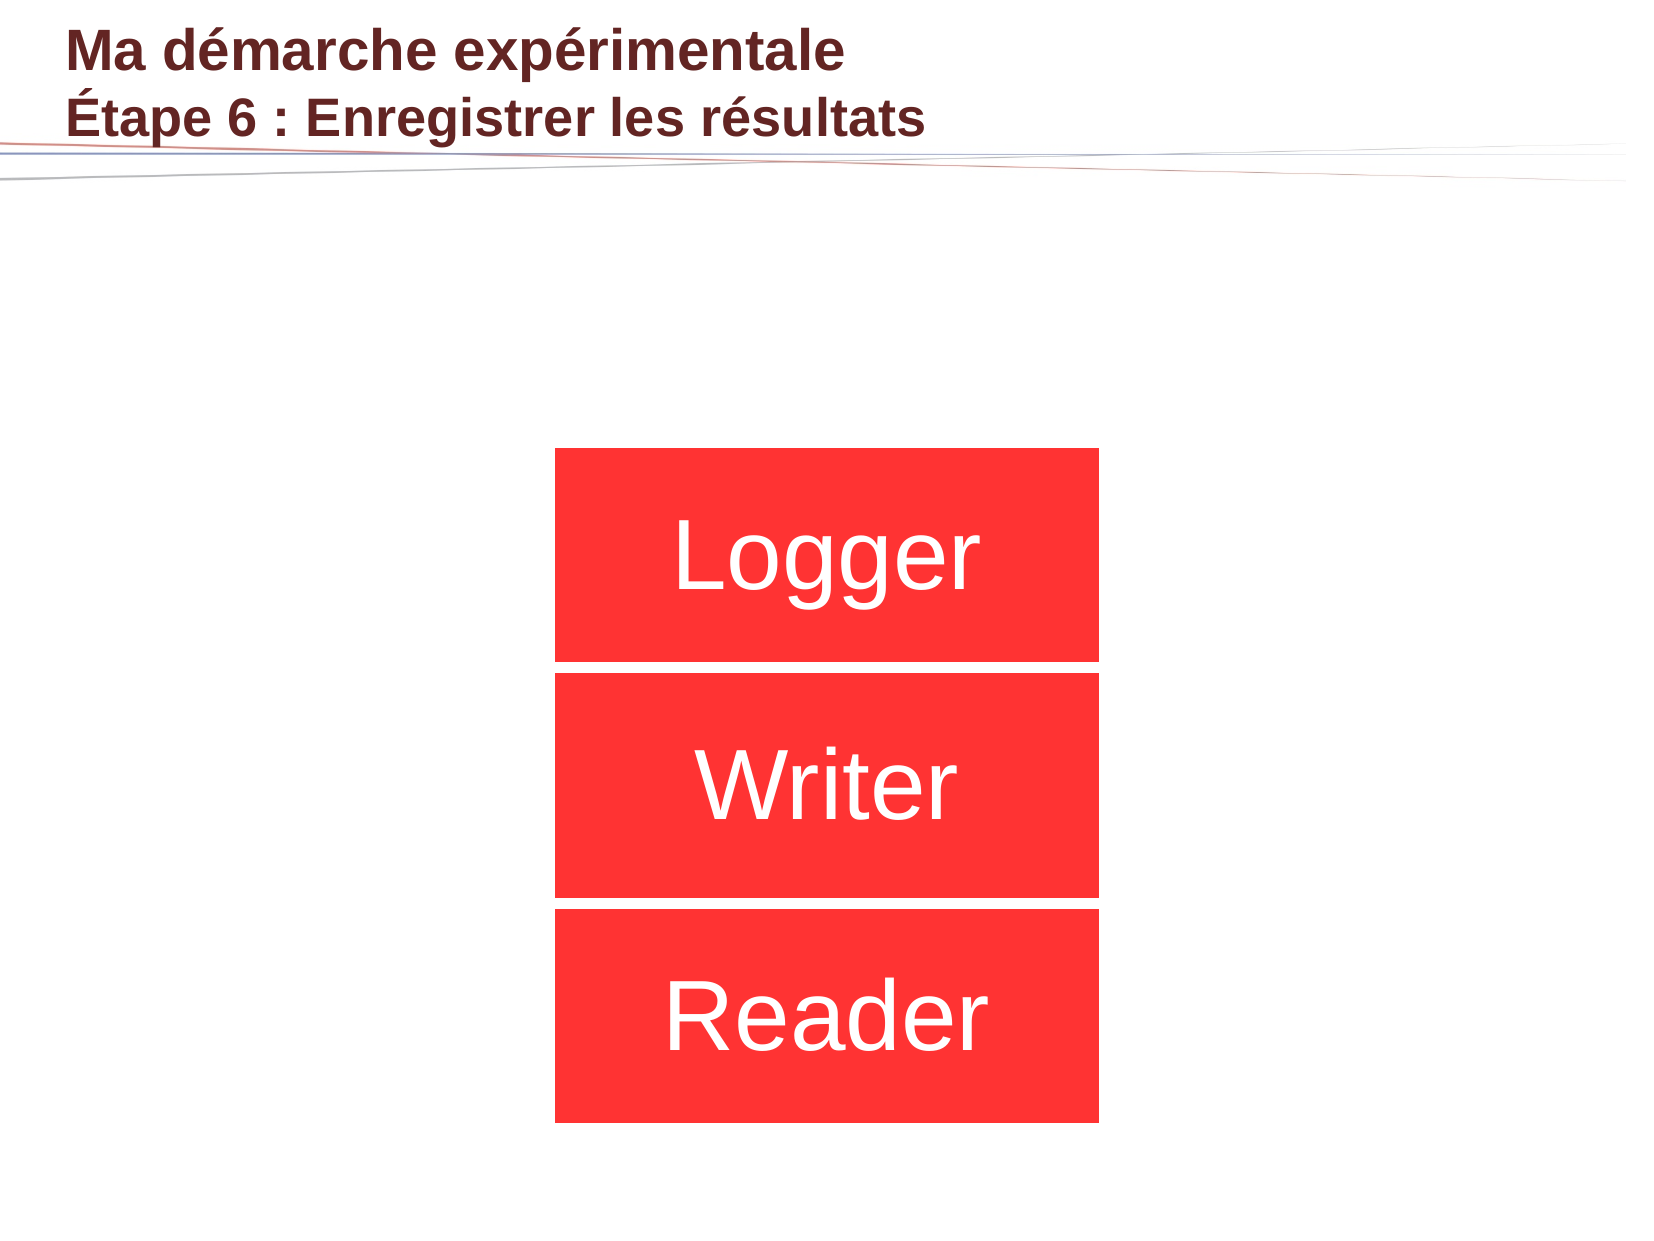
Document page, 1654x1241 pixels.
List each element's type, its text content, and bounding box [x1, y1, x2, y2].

text_box Logger [555, 448, 1099, 662]
text_box Writer [555, 673, 1099, 898]
title Ma démarche expérimentale Étape 6 : Enregistrer les résultats [0, 11, 993, 130]
picture [0, 133, 1626, 208]
text_box Reader [555, 909, 1099, 1123]
